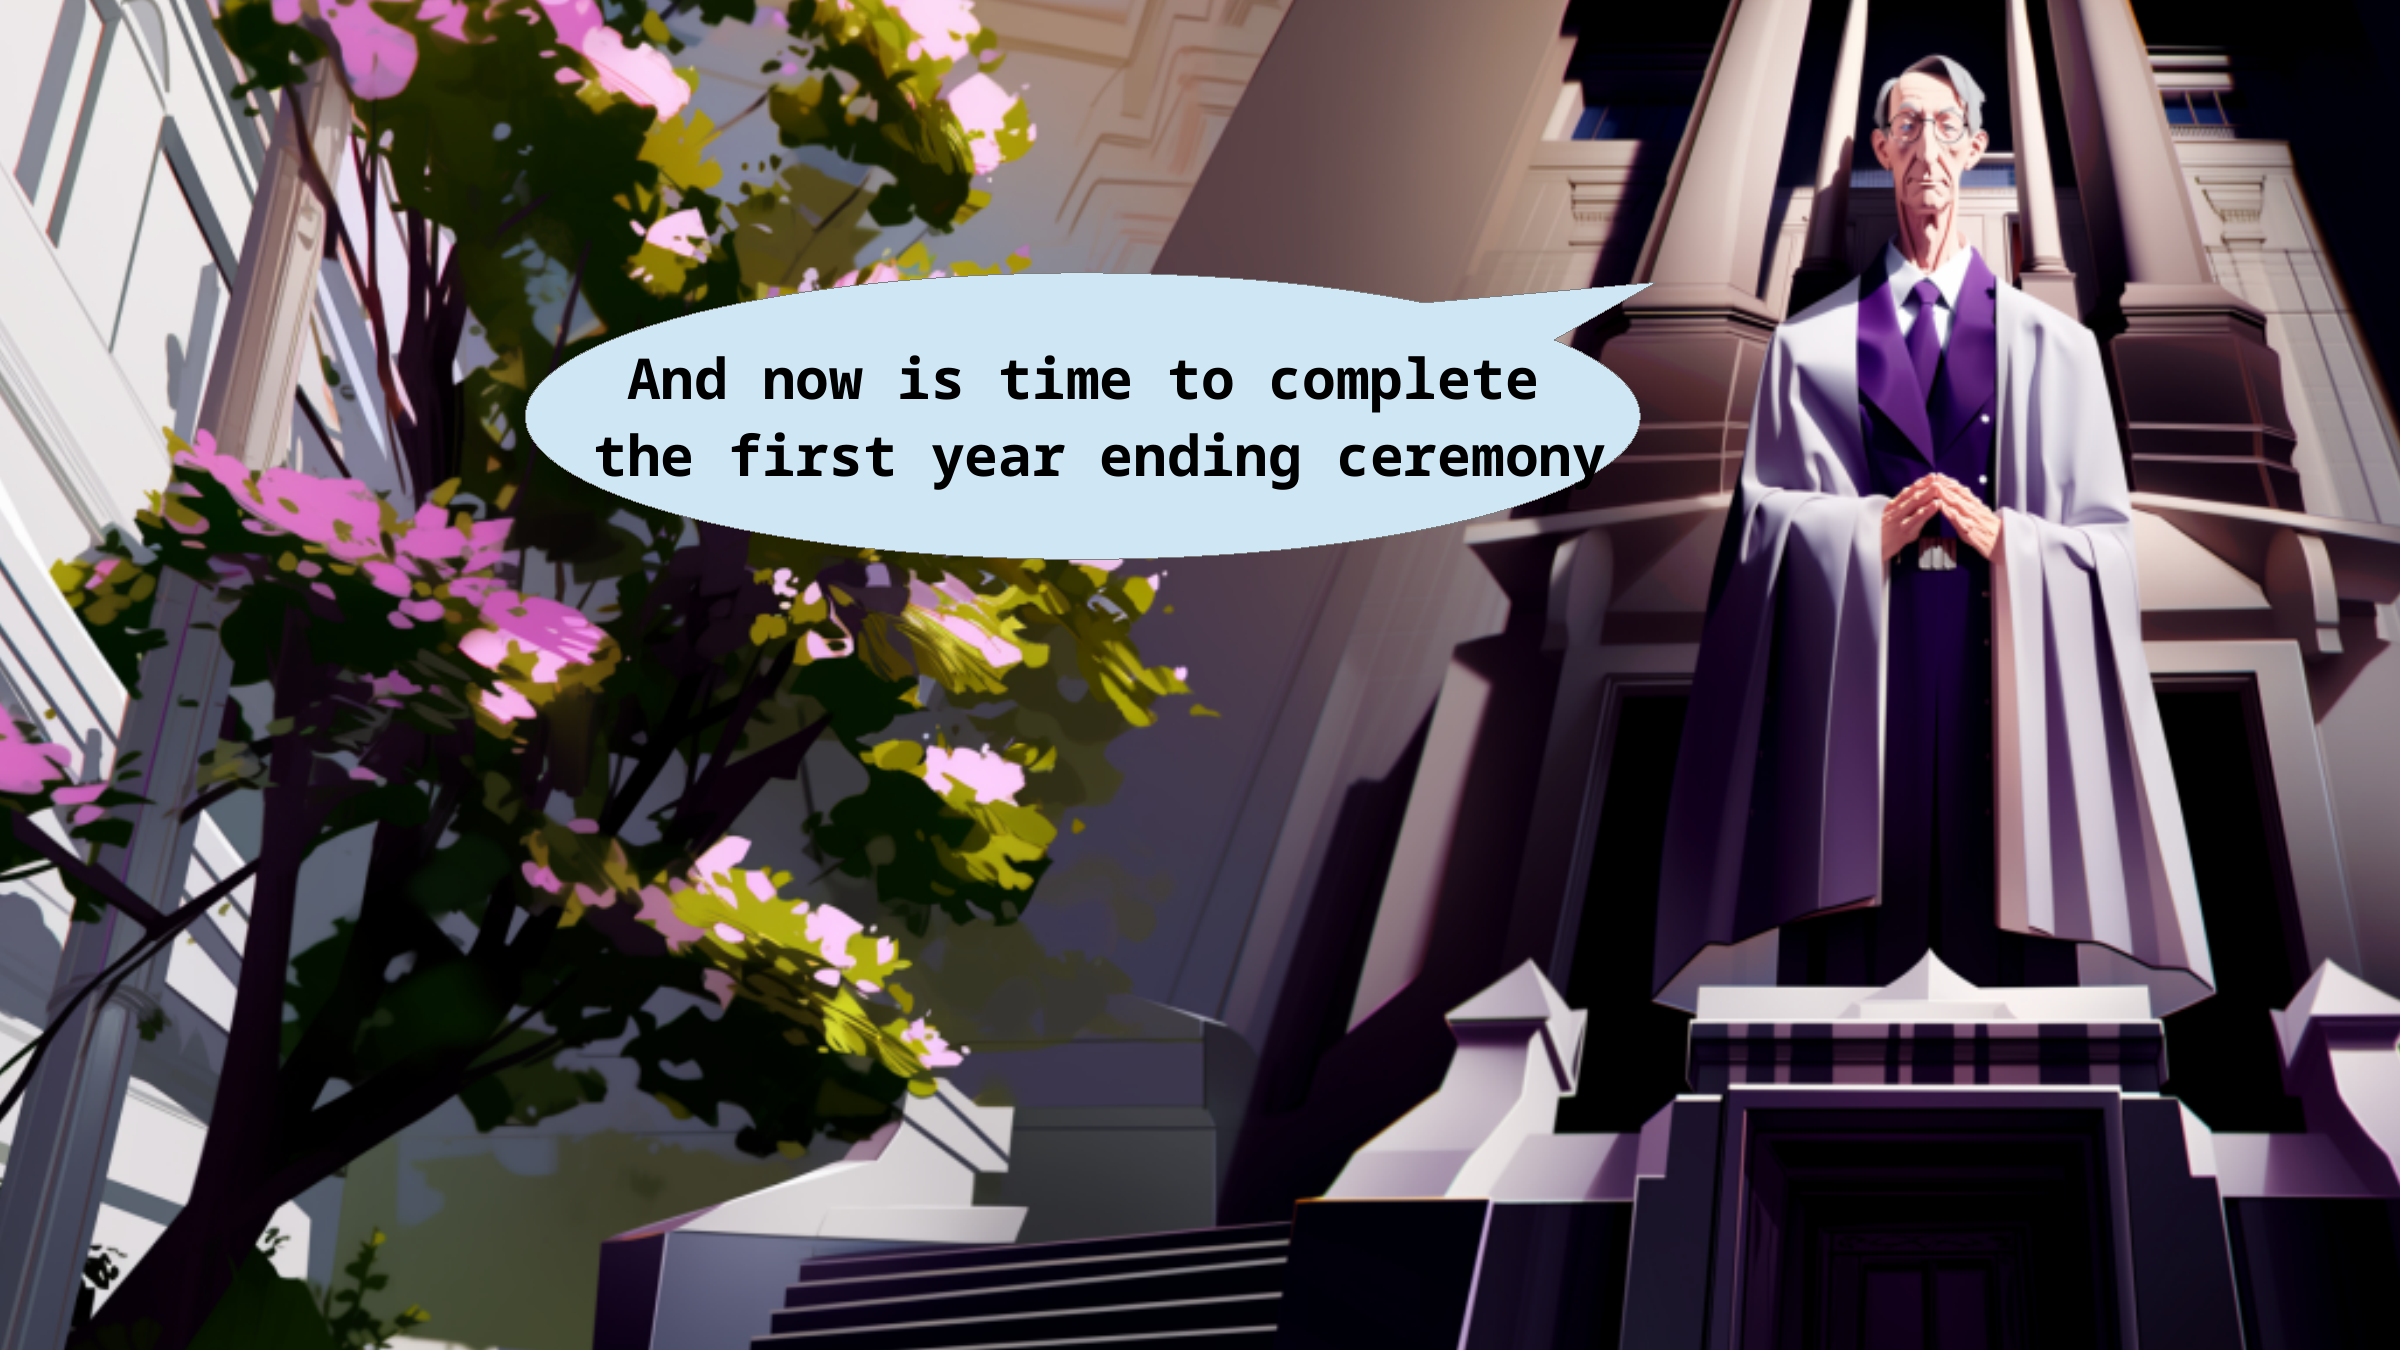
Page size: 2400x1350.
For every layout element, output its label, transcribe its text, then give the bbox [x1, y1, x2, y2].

text_box And now is time to complete the first year ending ceremony [525, 272, 1656, 560]
picture [0, 0, 2400, 1350]
